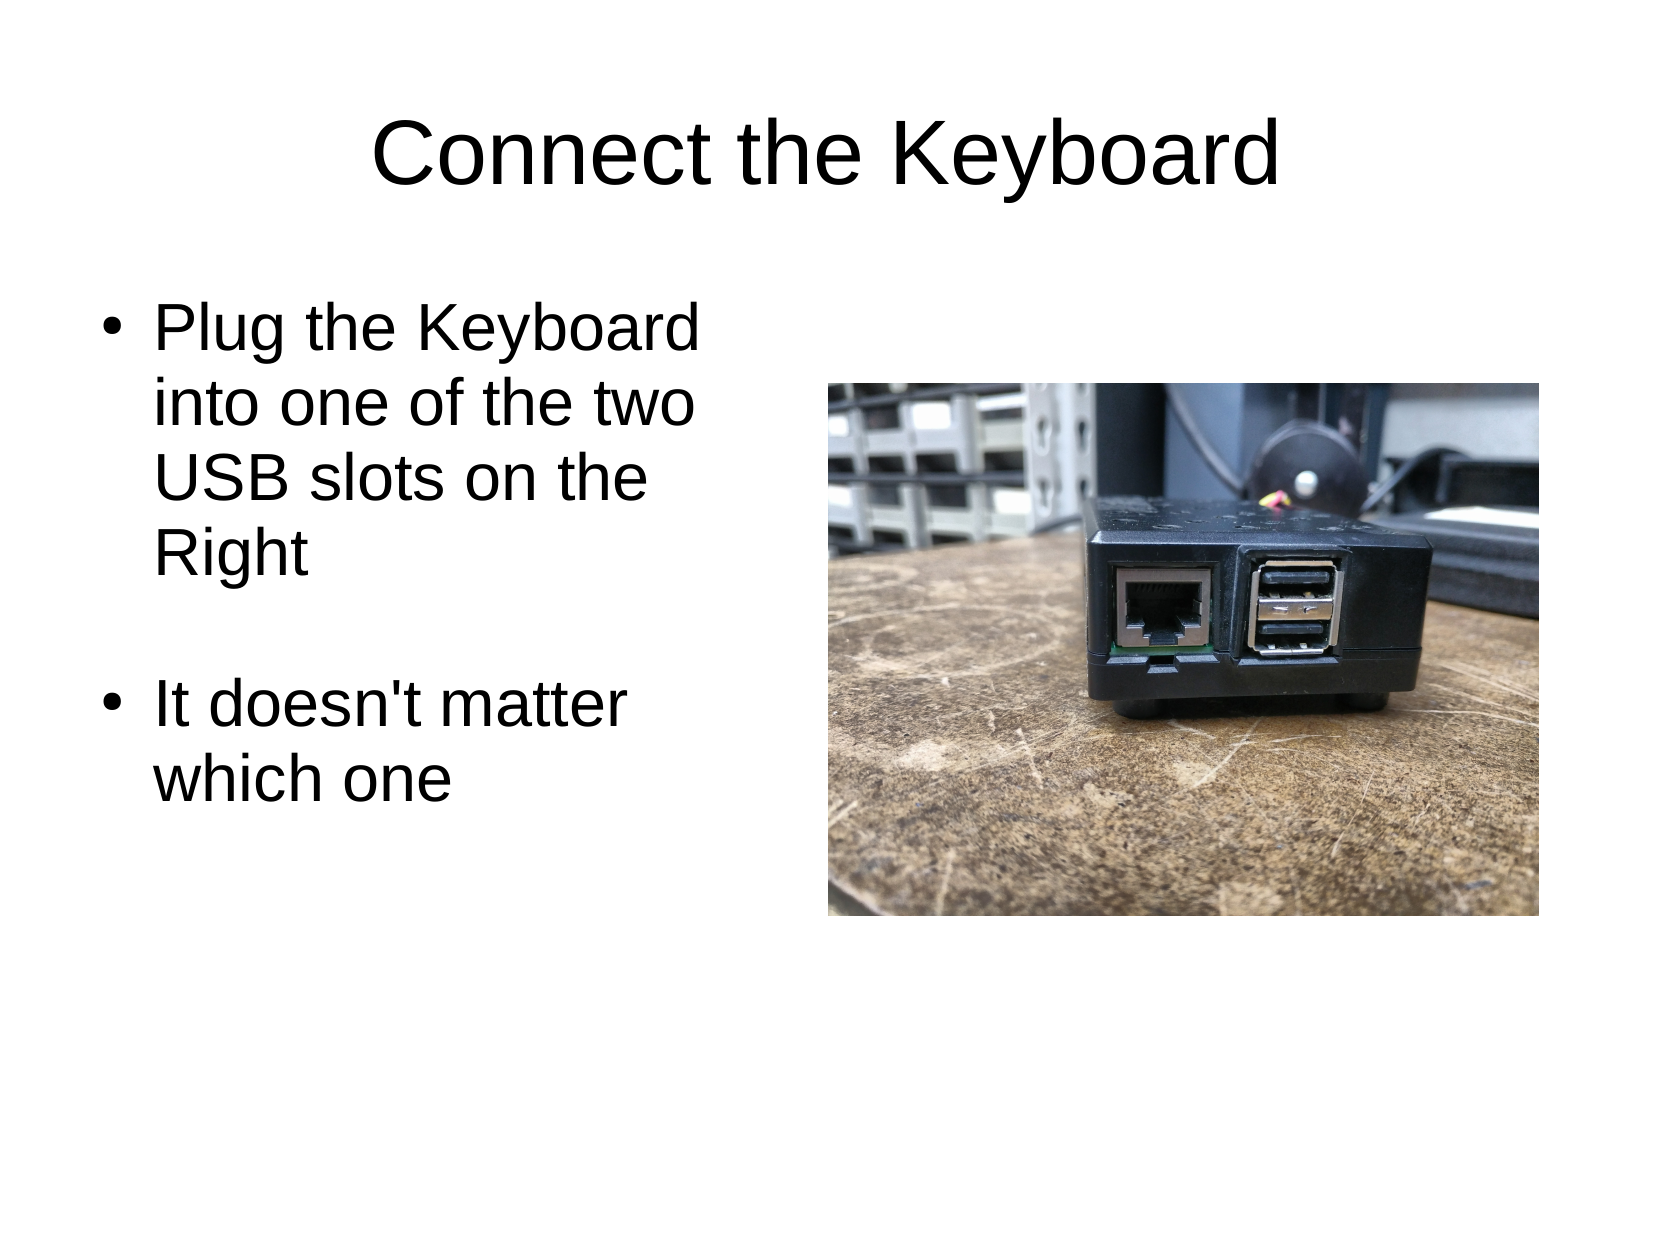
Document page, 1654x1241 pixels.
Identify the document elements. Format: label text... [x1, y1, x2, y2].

list It doesn't matter which one [82, 665, 793, 1009]
list Plug the Keyboard into one of the two USB slots on the Right [82, 290, 793, 634]
title Connect the Keyboard [82, 49, 1571, 257]
picture [828, 383, 1539, 917]
